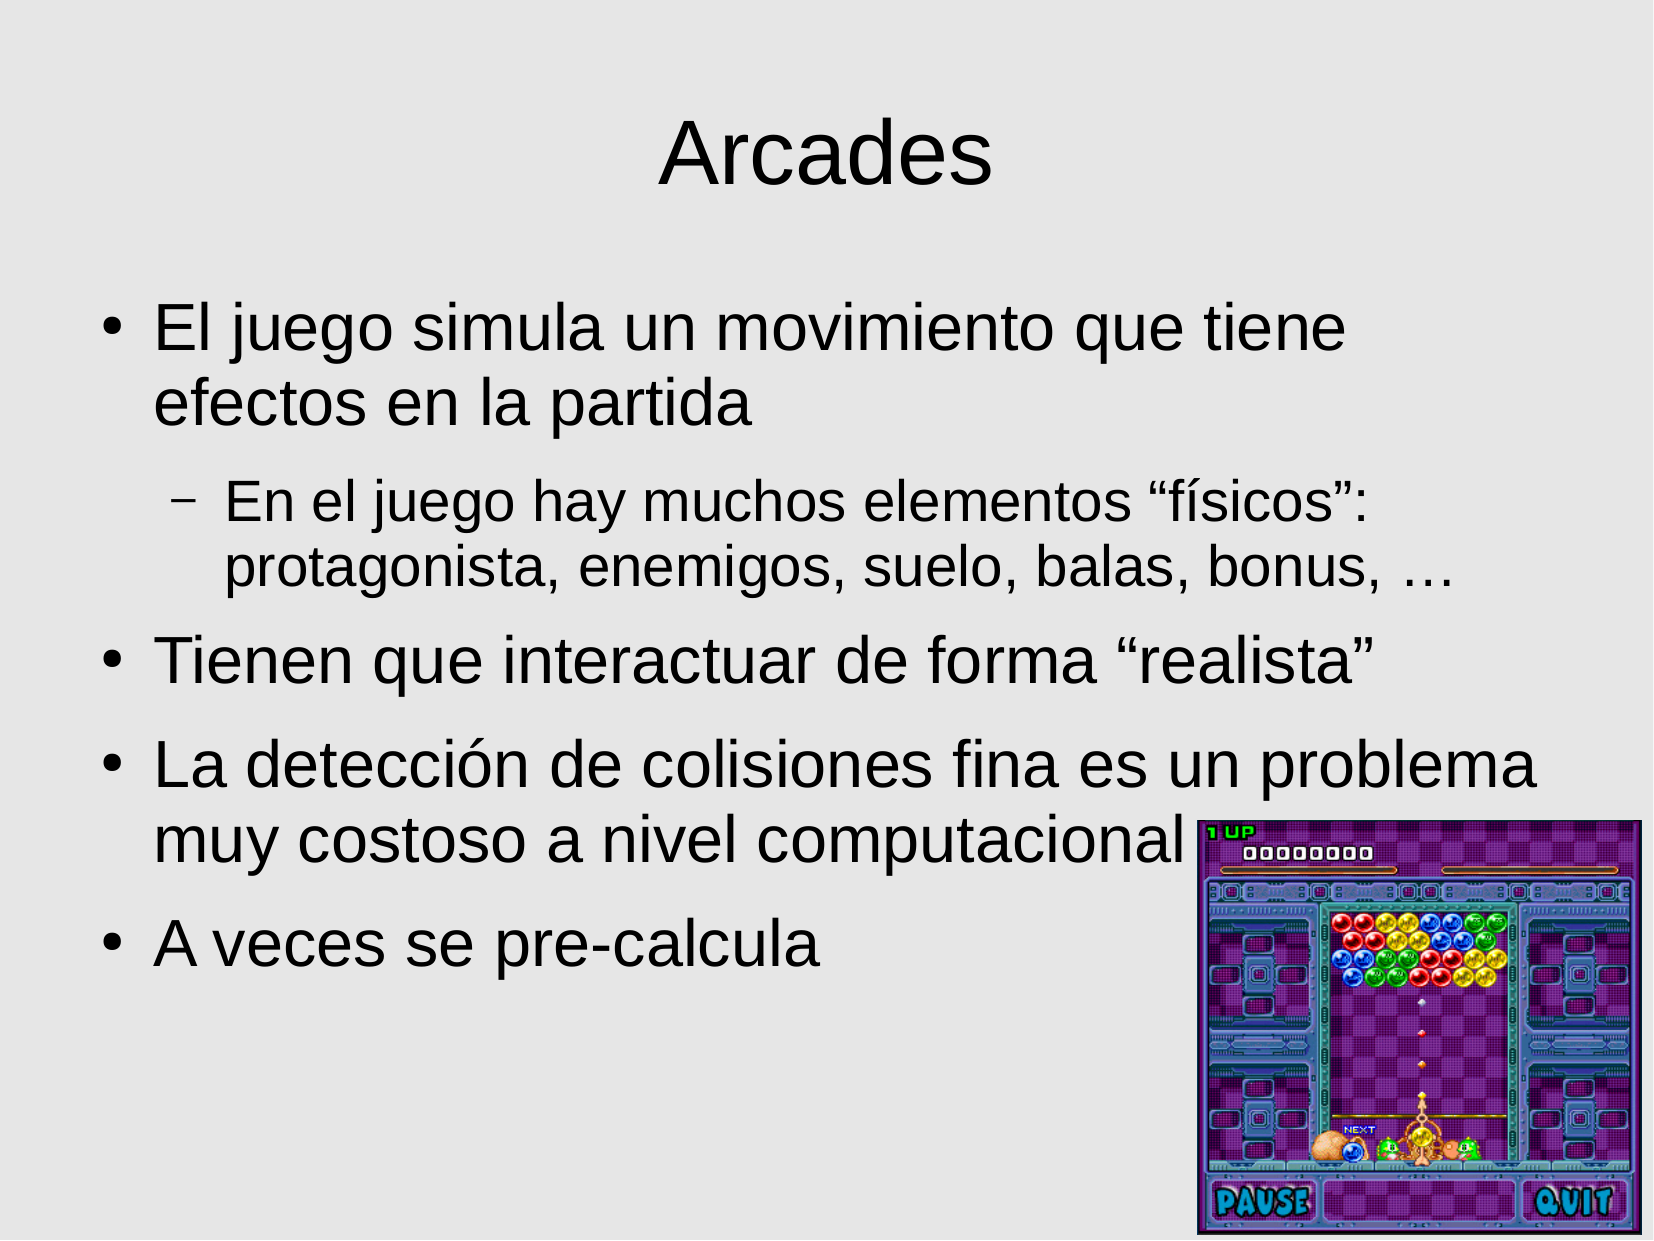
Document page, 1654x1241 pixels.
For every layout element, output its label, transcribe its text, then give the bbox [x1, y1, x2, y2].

picture [1197, 820, 1642, 1235]
title Arcades [82, 49, 1571, 257]
list El juego simula un movimiento que tiene efectos en la partida En el juego hay muchos elementos “físicos”: protagonista, enemigos, suelo, balas, bonus, … Tienen que interactuar de forma “realista” La detección de colisiones fina es un problema muy costoso a nivel computacional A veces se pre-calcula [82, 290, 1571, 1010]
